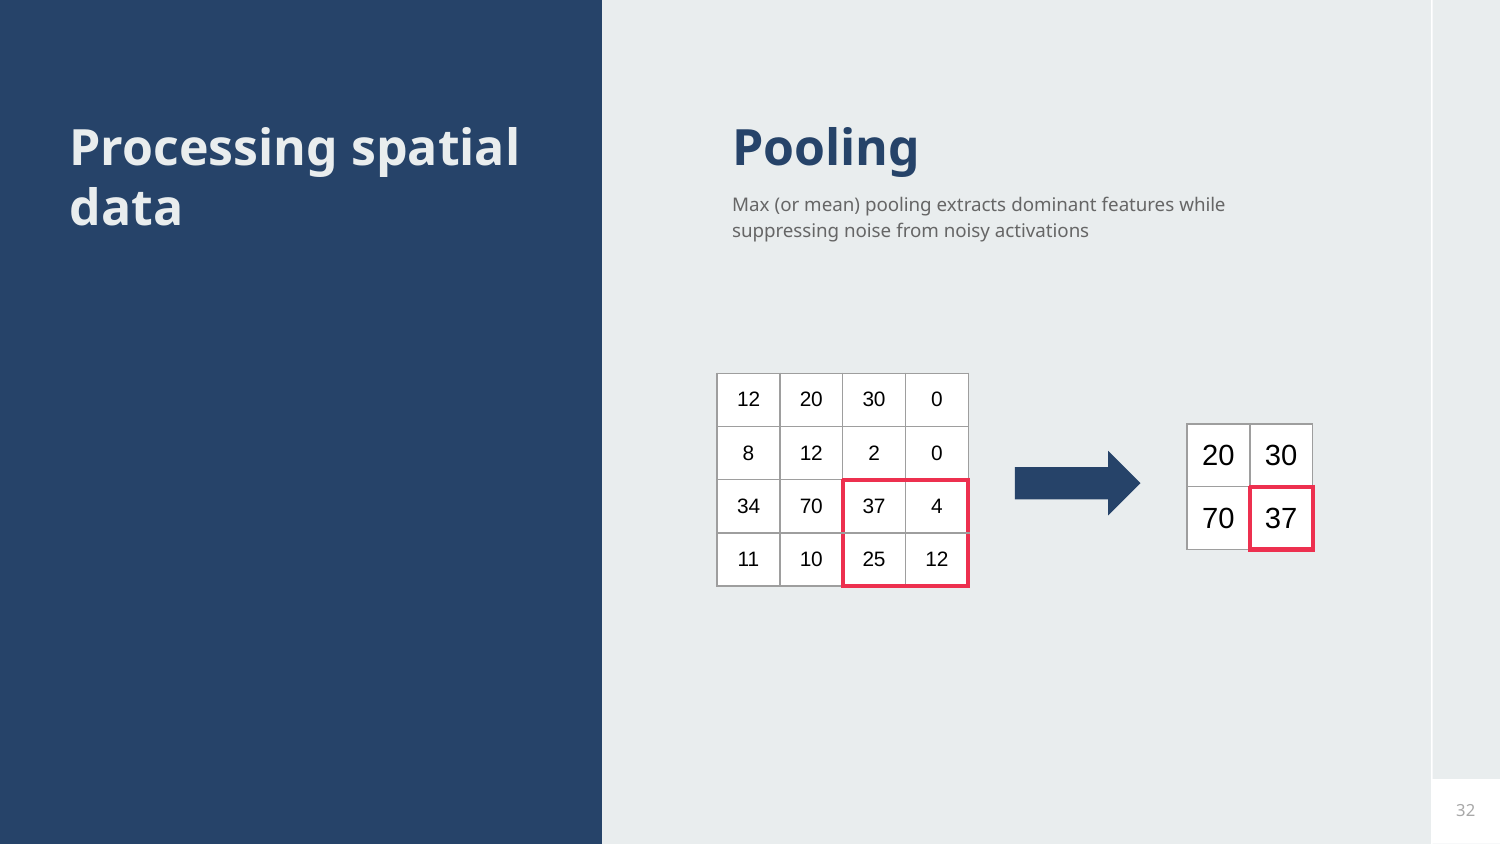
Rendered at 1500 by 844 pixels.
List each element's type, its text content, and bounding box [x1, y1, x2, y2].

table_cell 10 [781, 534, 841, 585]
table_header 20 [781, 374, 842, 426]
table_cell 12 [781, 427, 842, 479]
table_cell 2 [843, 427, 905, 478]
table_cell 8 [718, 427, 779, 479]
table_header 12 [718, 374, 779, 426]
title Pooling [717, 99, 1367, 194]
table_cell 37 [845, 482, 905, 532]
table_cell 34 [718, 480, 779, 532]
table_header 30 [1251, 425, 1312, 485]
table_cell 70 [1188, 487, 1248, 549]
text_box [1014, 450, 1141, 516]
table_cell 37 [1252, 489, 1311, 547]
table_header 20 [1188, 425, 1249, 486]
table_cell 11 [718, 534, 779, 585]
slide_number <number> [1400, 779, 1491, 844]
list Max (or mean) pooling extracts dominant features while suppressing noise from noisy activations [717, 194, 1313, 256]
table_cell 4 [906, 482, 966, 532]
table_cell 70 [781, 480, 841, 532]
table_header 0 [906, 374, 968, 426]
table_cell 12 [906, 534, 966, 584]
table_cell 25 [845, 534, 905, 584]
table_cell 0 [906, 427, 968, 478]
title Processing spatial data [54, 99, 582, 703]
table_header 30 [843, 374, 905, 426]
